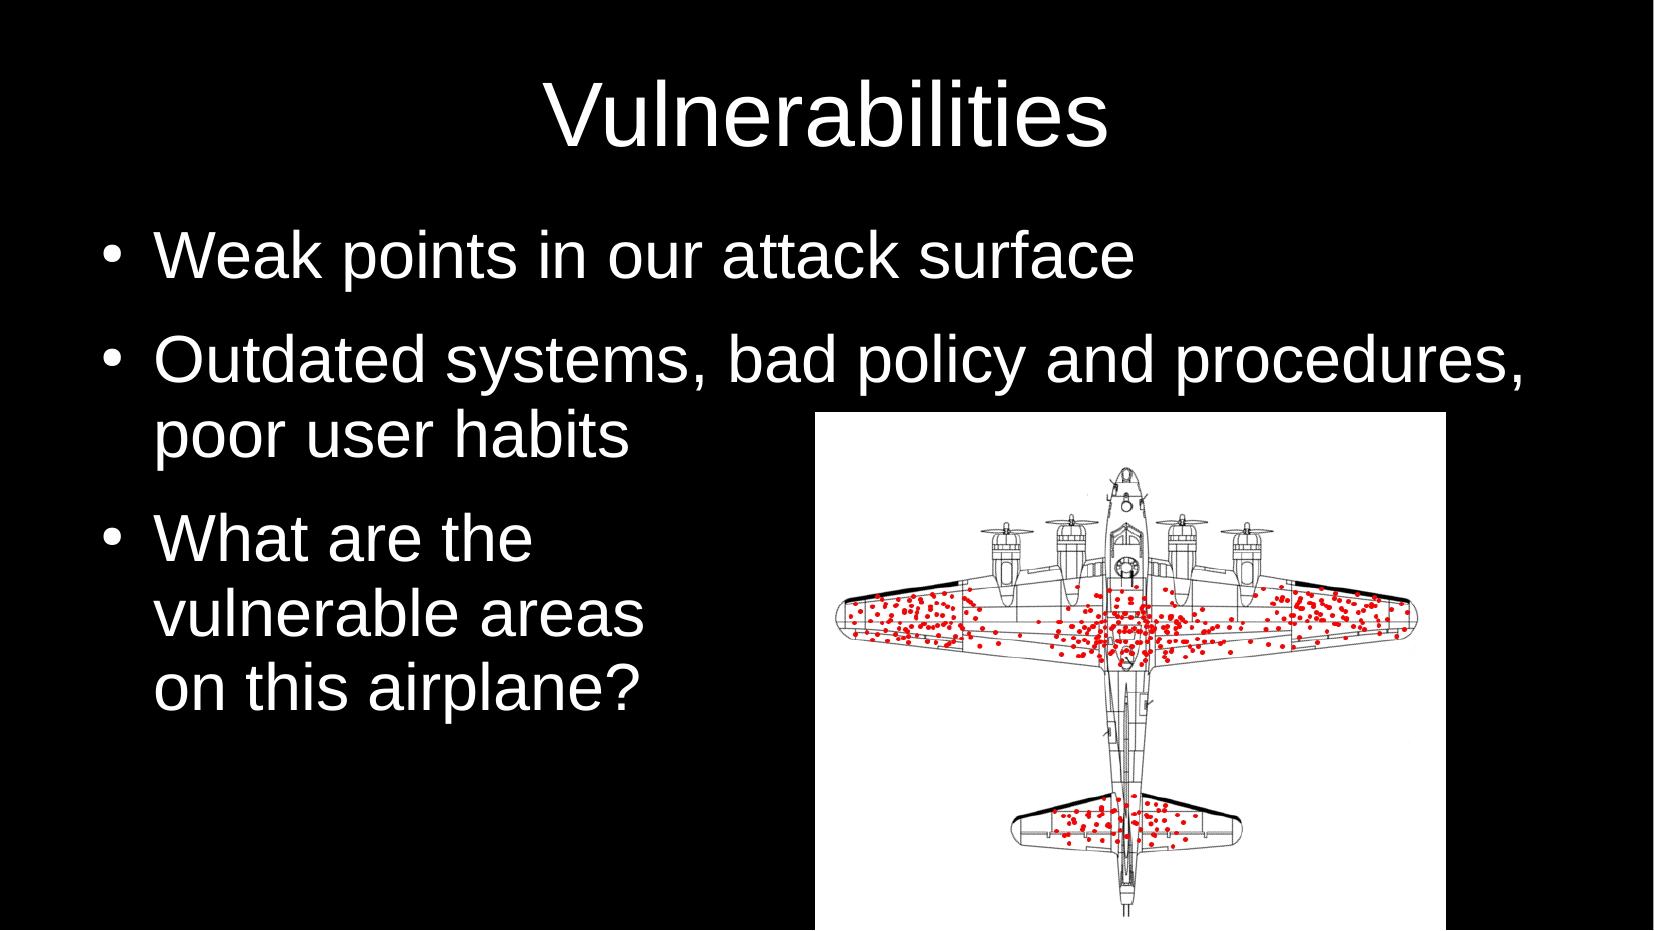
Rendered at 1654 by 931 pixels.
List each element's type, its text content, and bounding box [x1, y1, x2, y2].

picture [815, 412, 1446, 931]
list Weak points in our attack surface Outdated systems, bad policy and procedures, poor user habits What are the vulnerable areas on this airplane? [82, 217, 1571, 901]
title Vulnerabilities [82, 37, 1571, 193]
